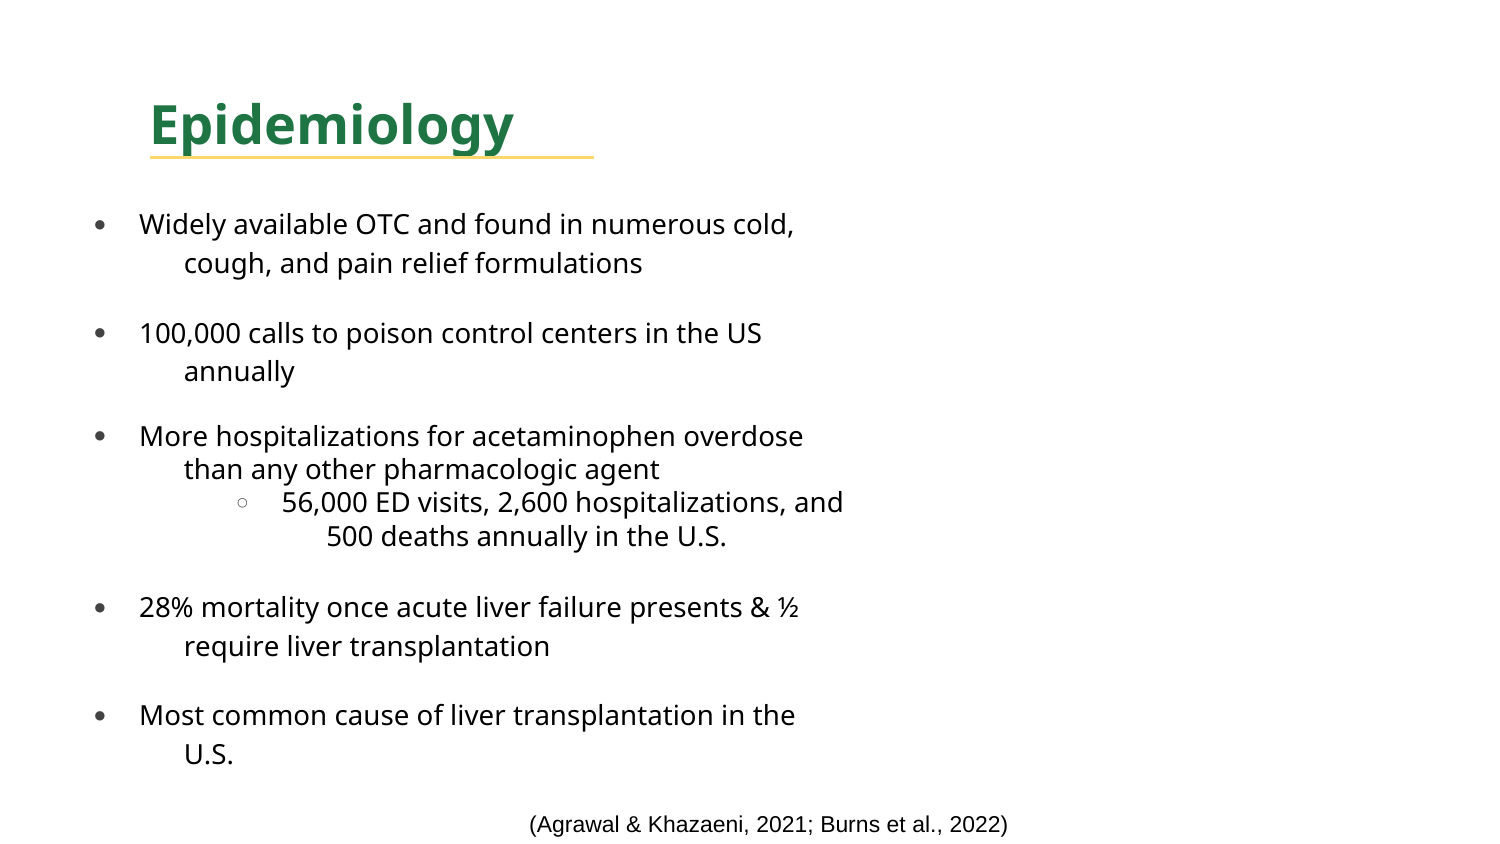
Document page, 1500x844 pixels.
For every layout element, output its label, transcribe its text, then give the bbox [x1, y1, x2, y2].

list Widely available OTC and found in numerous cold, cough, and pain relief formulations 100,000 calls to poison control centers in the US annually More hospitalizations for acetaminophen overdose than any other pharmacologic agent 56,000 ED visits, 2,600 hospitalizations, and 500 deaths annually in the U.S. 28% mortality once acute liver failure presents & ½ require liver transplantation Most common cause of liver transplantation in the U.S. [79, 187, 861, 789]
title Epidemiology [134, 75, 1366, 170]
text_box (Agrawal & Khazaeni, 2021; Burns et al., 2022) [514, 802, 1027, 844]
